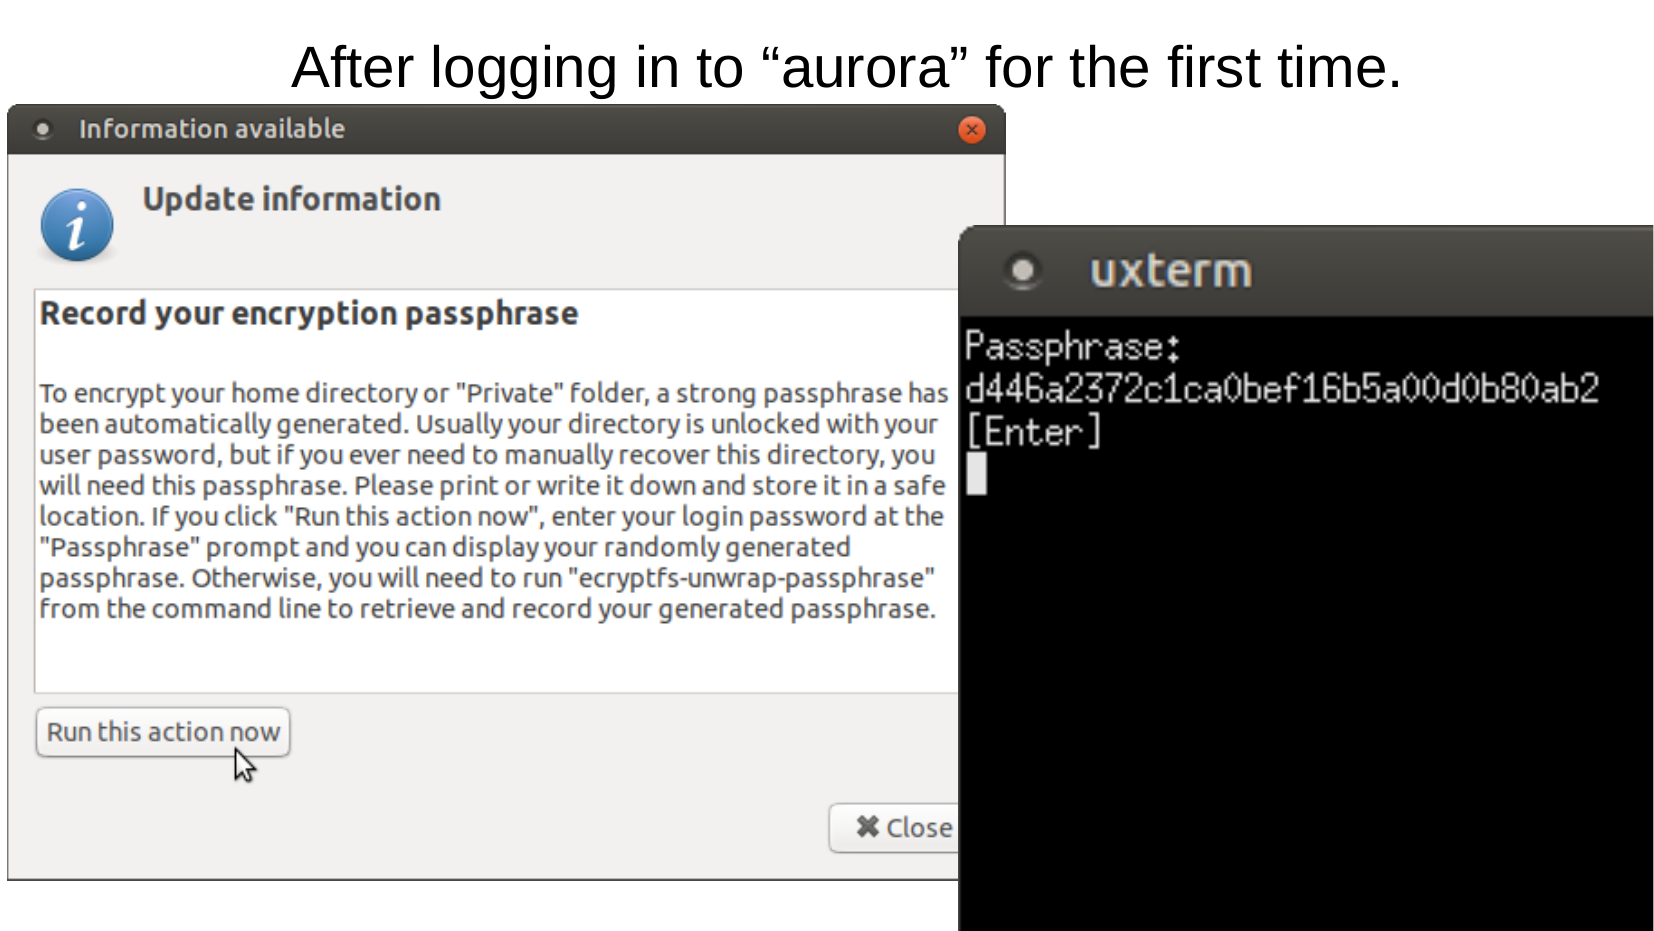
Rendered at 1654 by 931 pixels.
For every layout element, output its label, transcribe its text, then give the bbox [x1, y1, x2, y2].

picture [7, 104, 1654, 931]
title After logging in to “aurora” for the first time. [35, 21, 1626, 115]
